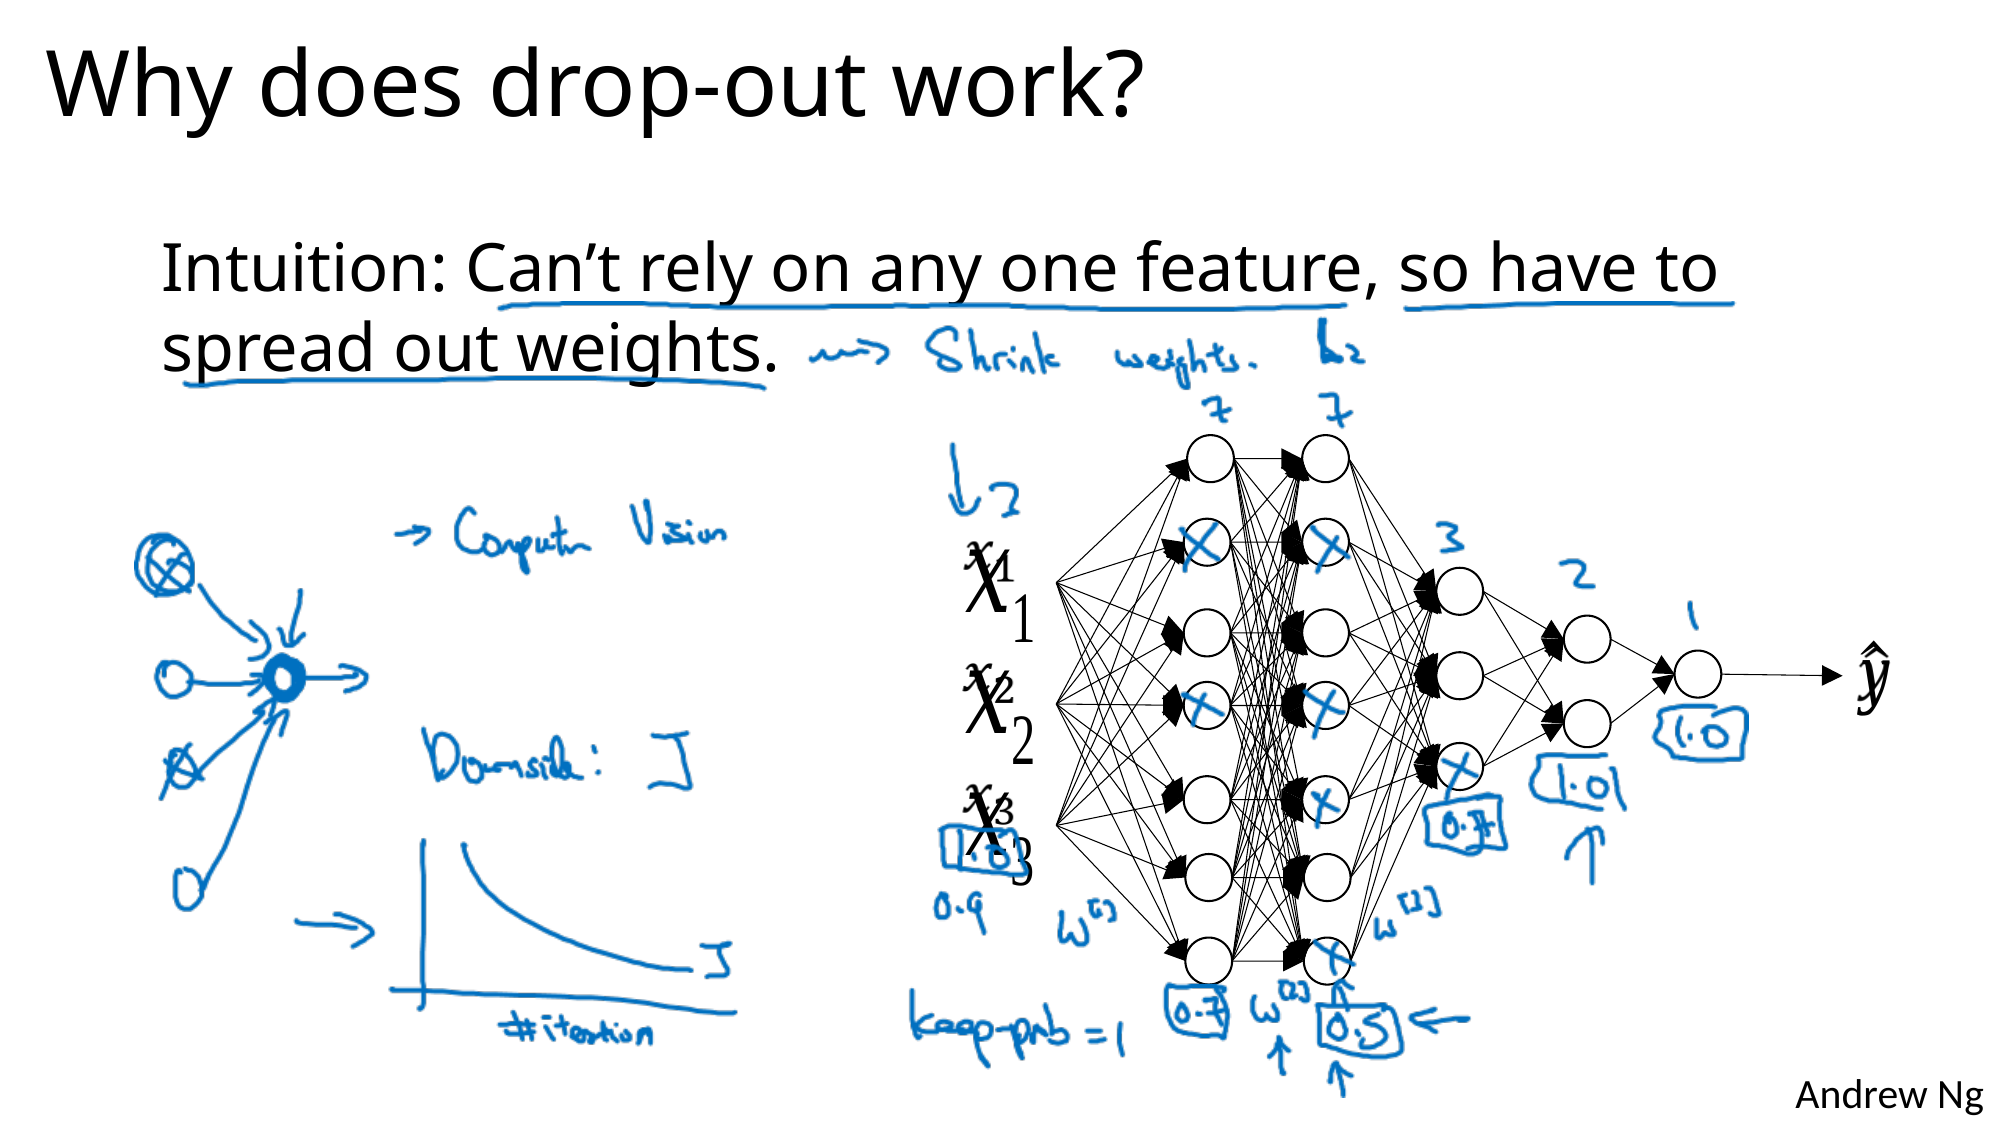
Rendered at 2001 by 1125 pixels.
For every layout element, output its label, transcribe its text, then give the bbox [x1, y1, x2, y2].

text_box [1842, 633, 1907, 718]
text_box Intuition: Can’t rely on any one feature, so have to spread out weights. [146, 217, 1755, 393]
picture [134, 301, 1749, 1098]
title Why does drop-out work? [30, 29, 1755, 248]
